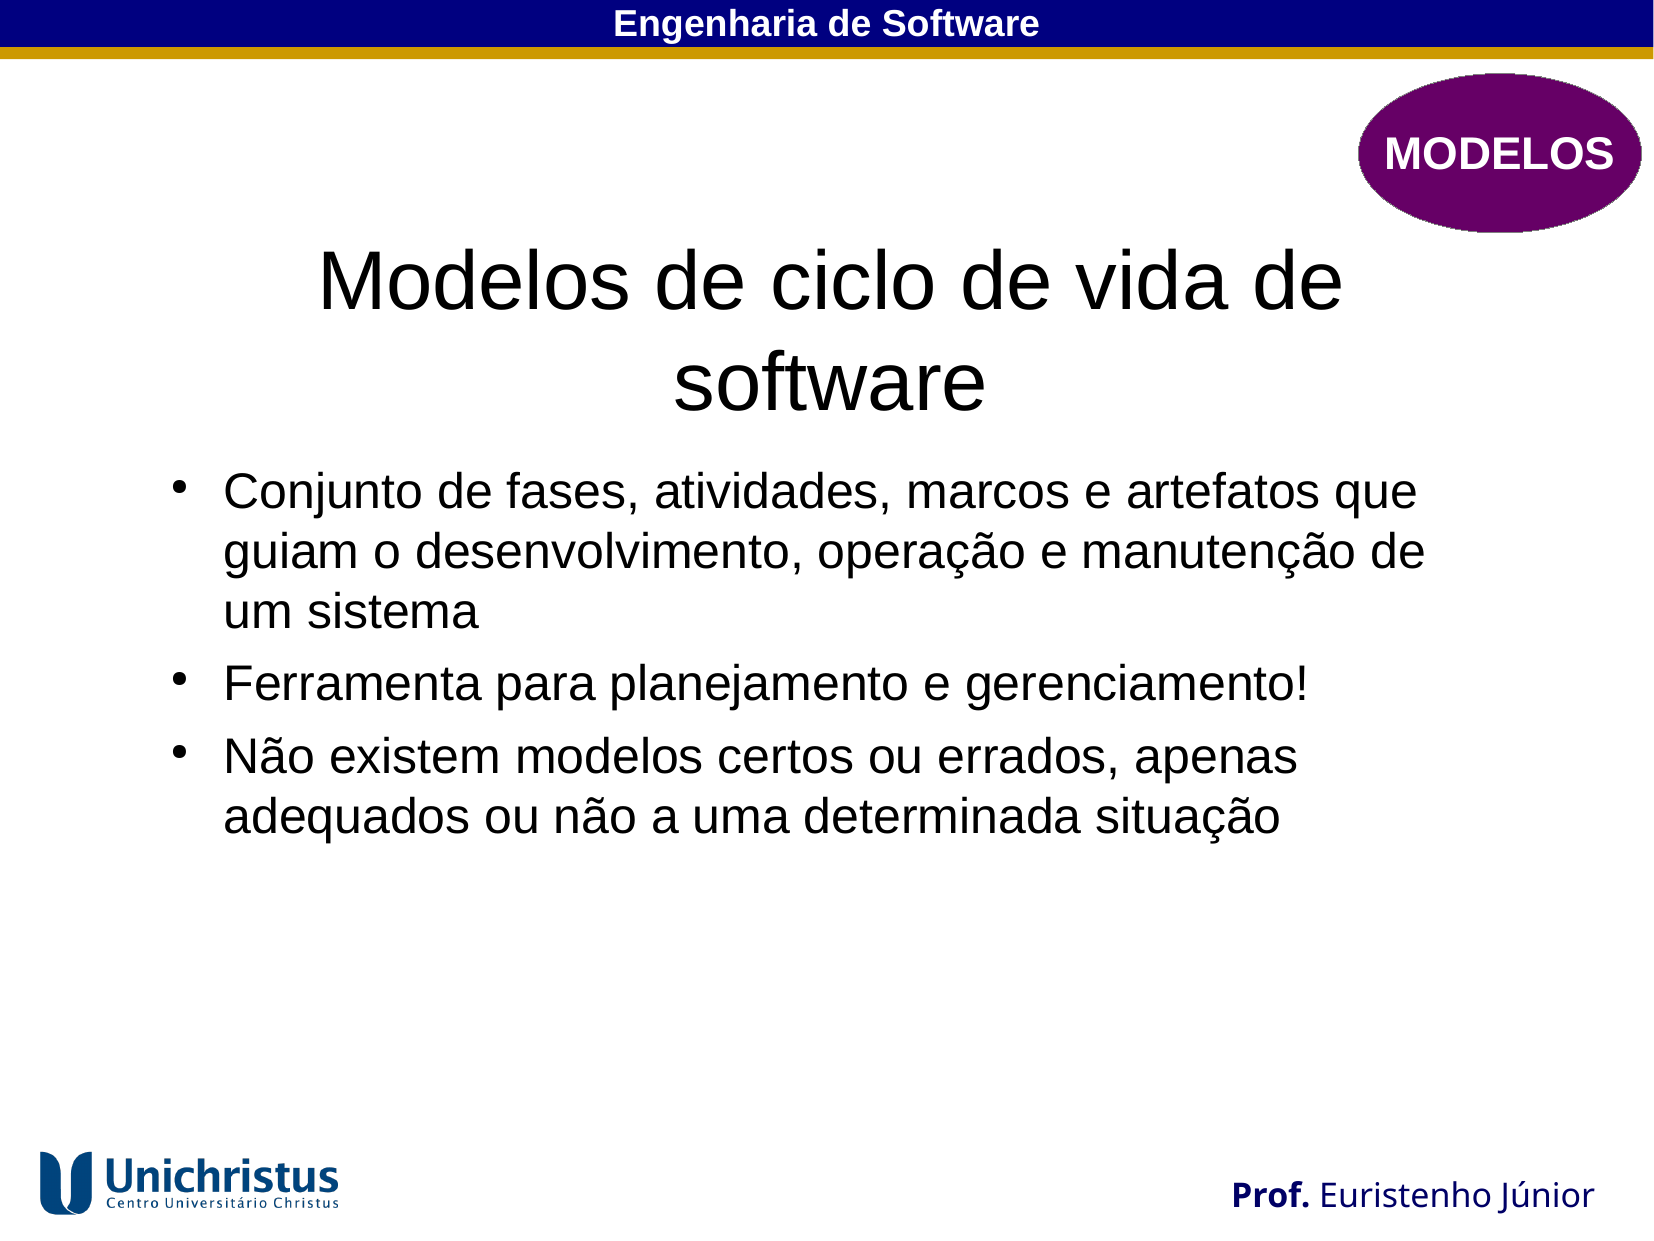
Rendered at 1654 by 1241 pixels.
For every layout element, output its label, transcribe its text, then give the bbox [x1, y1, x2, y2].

title Modelos de ciclo de vida de software [138, 232, 1489, 421]
text_box [0, 47, 1654, 60]
list Conjunto de fases, atividades, marcos e artefatos que guiam o desenvolvimento, operação e manutenção de um sistema Ferramenta para planejamento e gerenciamento! Não existem modelos certos ou errados, apenas adequados ou não a uma determinada situação [138, 450, 1489, 1193]
text_box Prof. Euristenho Júnior [1216, 1163, 1654, 1224]
text_box Engenharia de Software [0, 0, 1654, 47]
picture [35, 1148, 343, 1217]
text_box MODELOS [1358, 73, 1642, 233]
